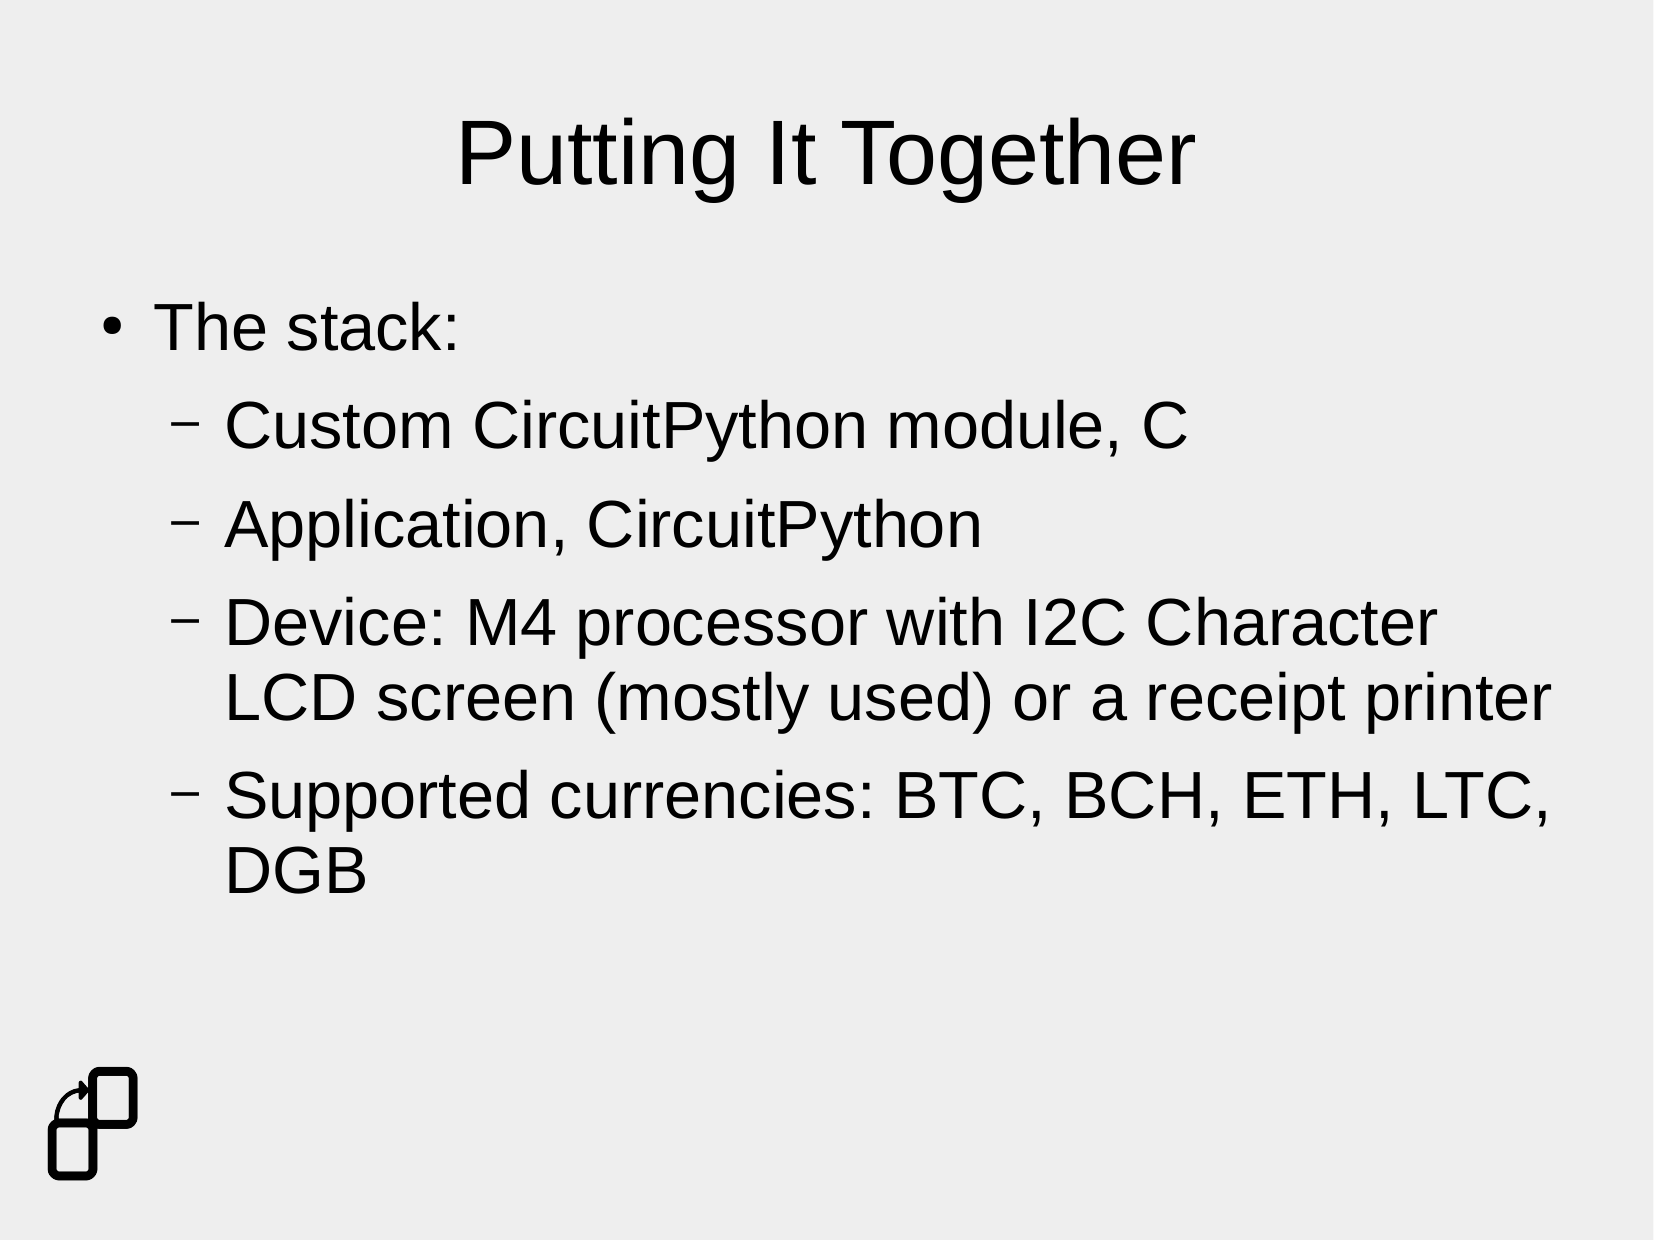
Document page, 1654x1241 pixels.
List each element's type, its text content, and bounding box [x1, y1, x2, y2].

picture [30, 1062, 153, 1186]
title Putting It Together [82, 49, 1571, 257]
list The stack: Custom CircuitPython module, C Application, CircuitPython Device: M4 processor with I2C Character LCD screen (mostly used) or a receipt printer Supported currencies: BTC, BCH, ETH, LTC, DGB [82, 290, 1571, 1010]
